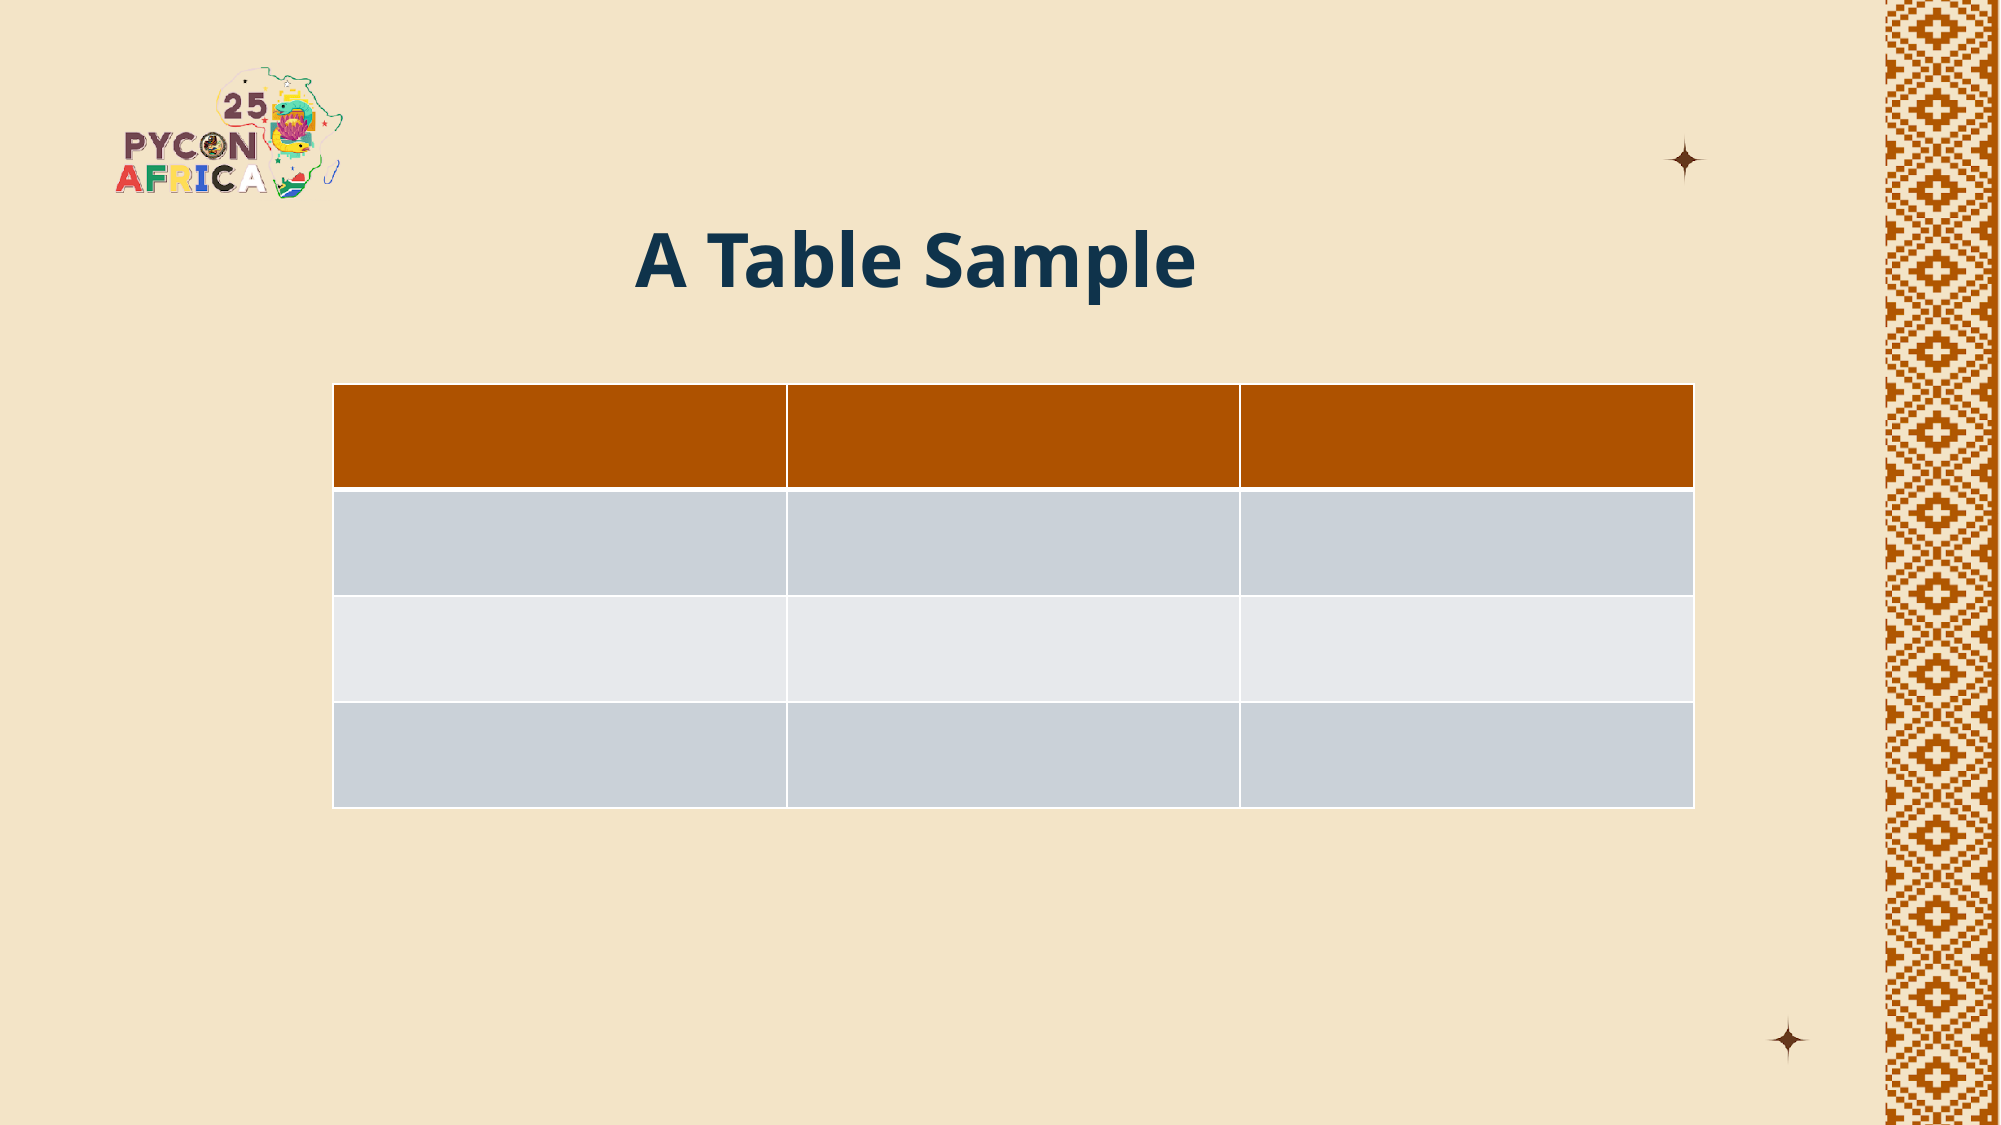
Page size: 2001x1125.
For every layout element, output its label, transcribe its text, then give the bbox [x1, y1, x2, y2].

picture [0, 0, 2001, 1125]
table_header [788, 385, 1239, 487]
table_cell [788, 703, 1239, 807]
table_cell [788, 597, 1239, 701]
table_cell [334, 597, 786, 701]
table_header [334, 385, 786, 487]
table_cell [334, 492, 786, 595]
table_cell [334, 703, 786, 807]
table_header [1241, 385, 1693, 487]
text_box A Table Sample [620, 217, 1494, 318]
table_cell [1241, 492, 1693, 595]
table_cell [788, 492, 1239, 595]
table_cell [1241, 703, 1693, 807]
table_cell [1241, 597, 1693, 701]
